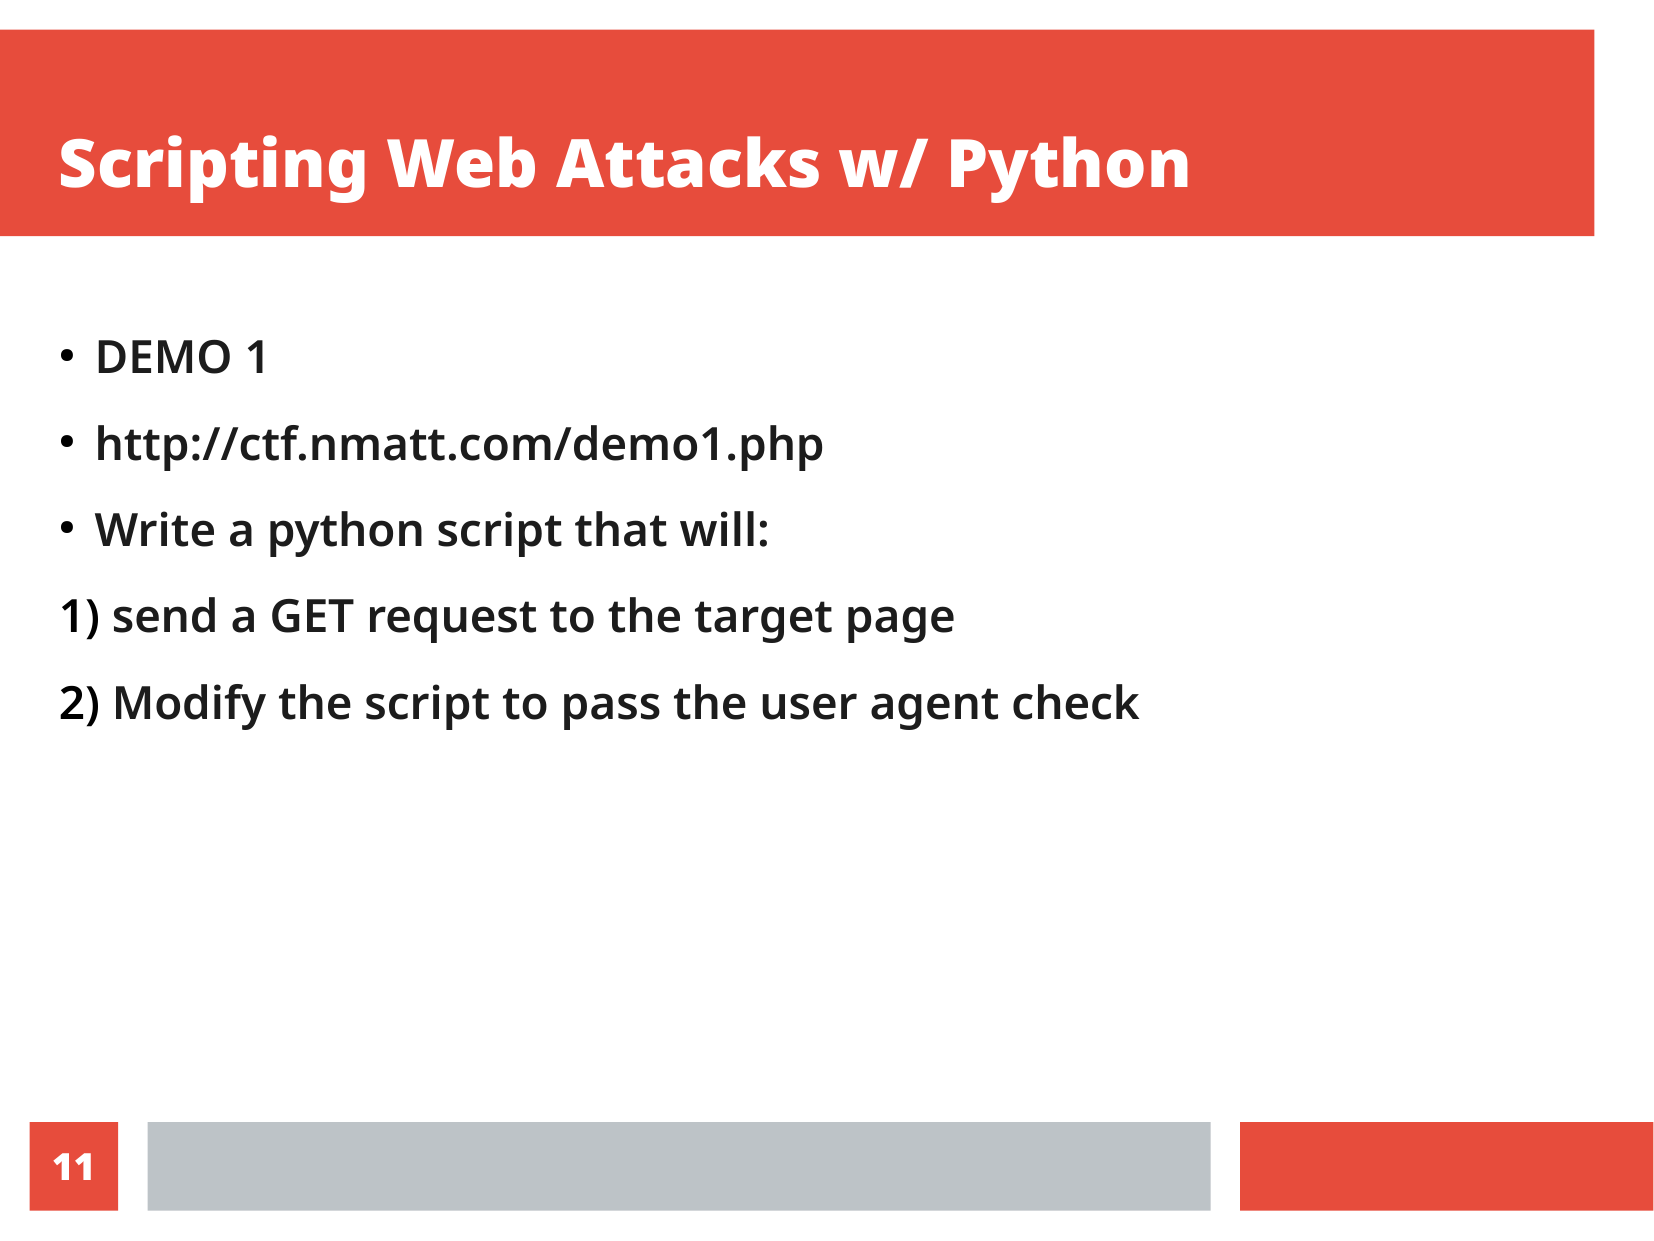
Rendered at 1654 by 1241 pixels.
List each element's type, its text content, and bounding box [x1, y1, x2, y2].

title Scripting Web Attacks w/ Python [59, 59, 1595, 207]
list DEMO 1 http://ctf.nmatt.com/demo1.php Write a python script that will: send a GET request to the target page Modify the script to pass the user agent check [59, 324, 1565, 1066]
